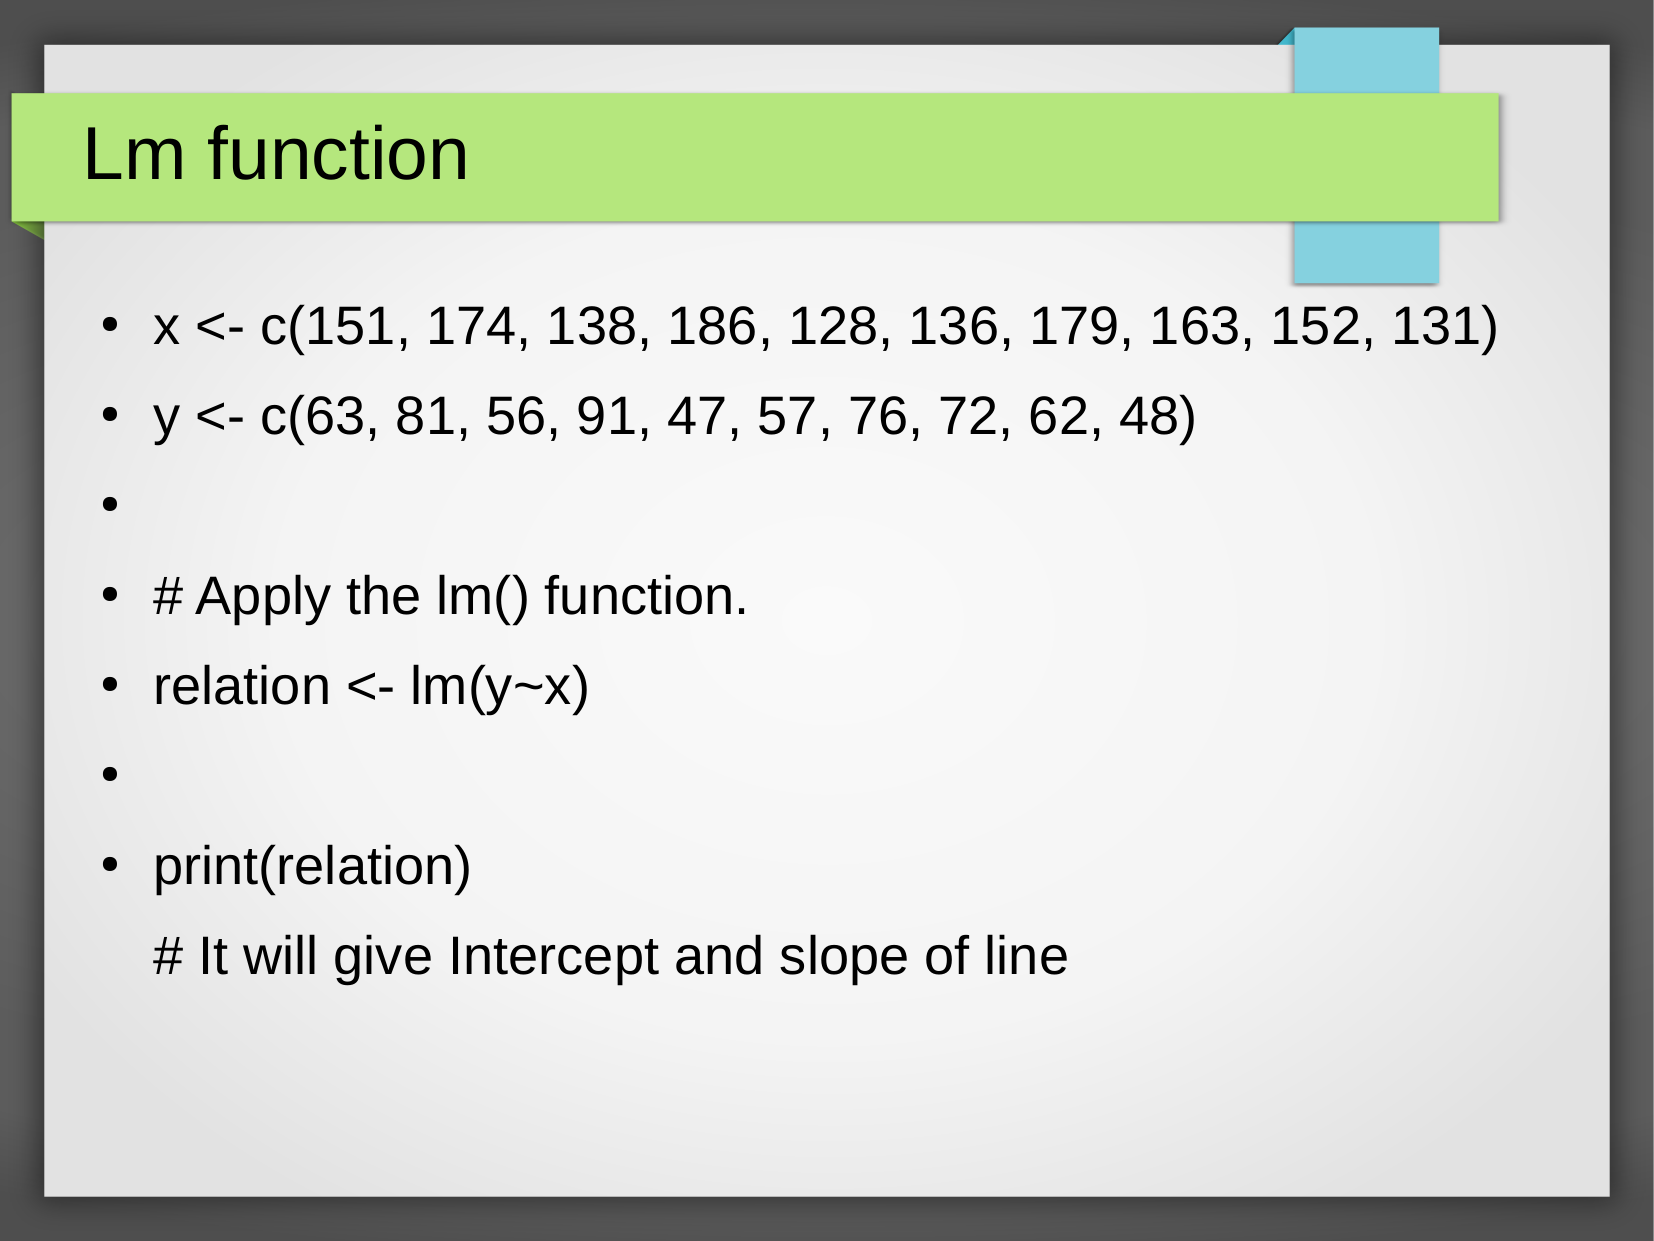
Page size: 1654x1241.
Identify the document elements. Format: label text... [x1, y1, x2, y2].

list x <- c(151, 174, 138, 186, 128, 136, 179, 163, 152, 131) y <- c(63, 81, 56, 91, 47, 57, 76, 72, 62, 48) # Apply the lm() function. relation <- lm(y~x) print(relation) # It will give Intercept and slope of line [82, 295, 1571, 1015]
picture [0, 0, 1654, 1241]
title Lm function [82, 94, 1264, 213]
